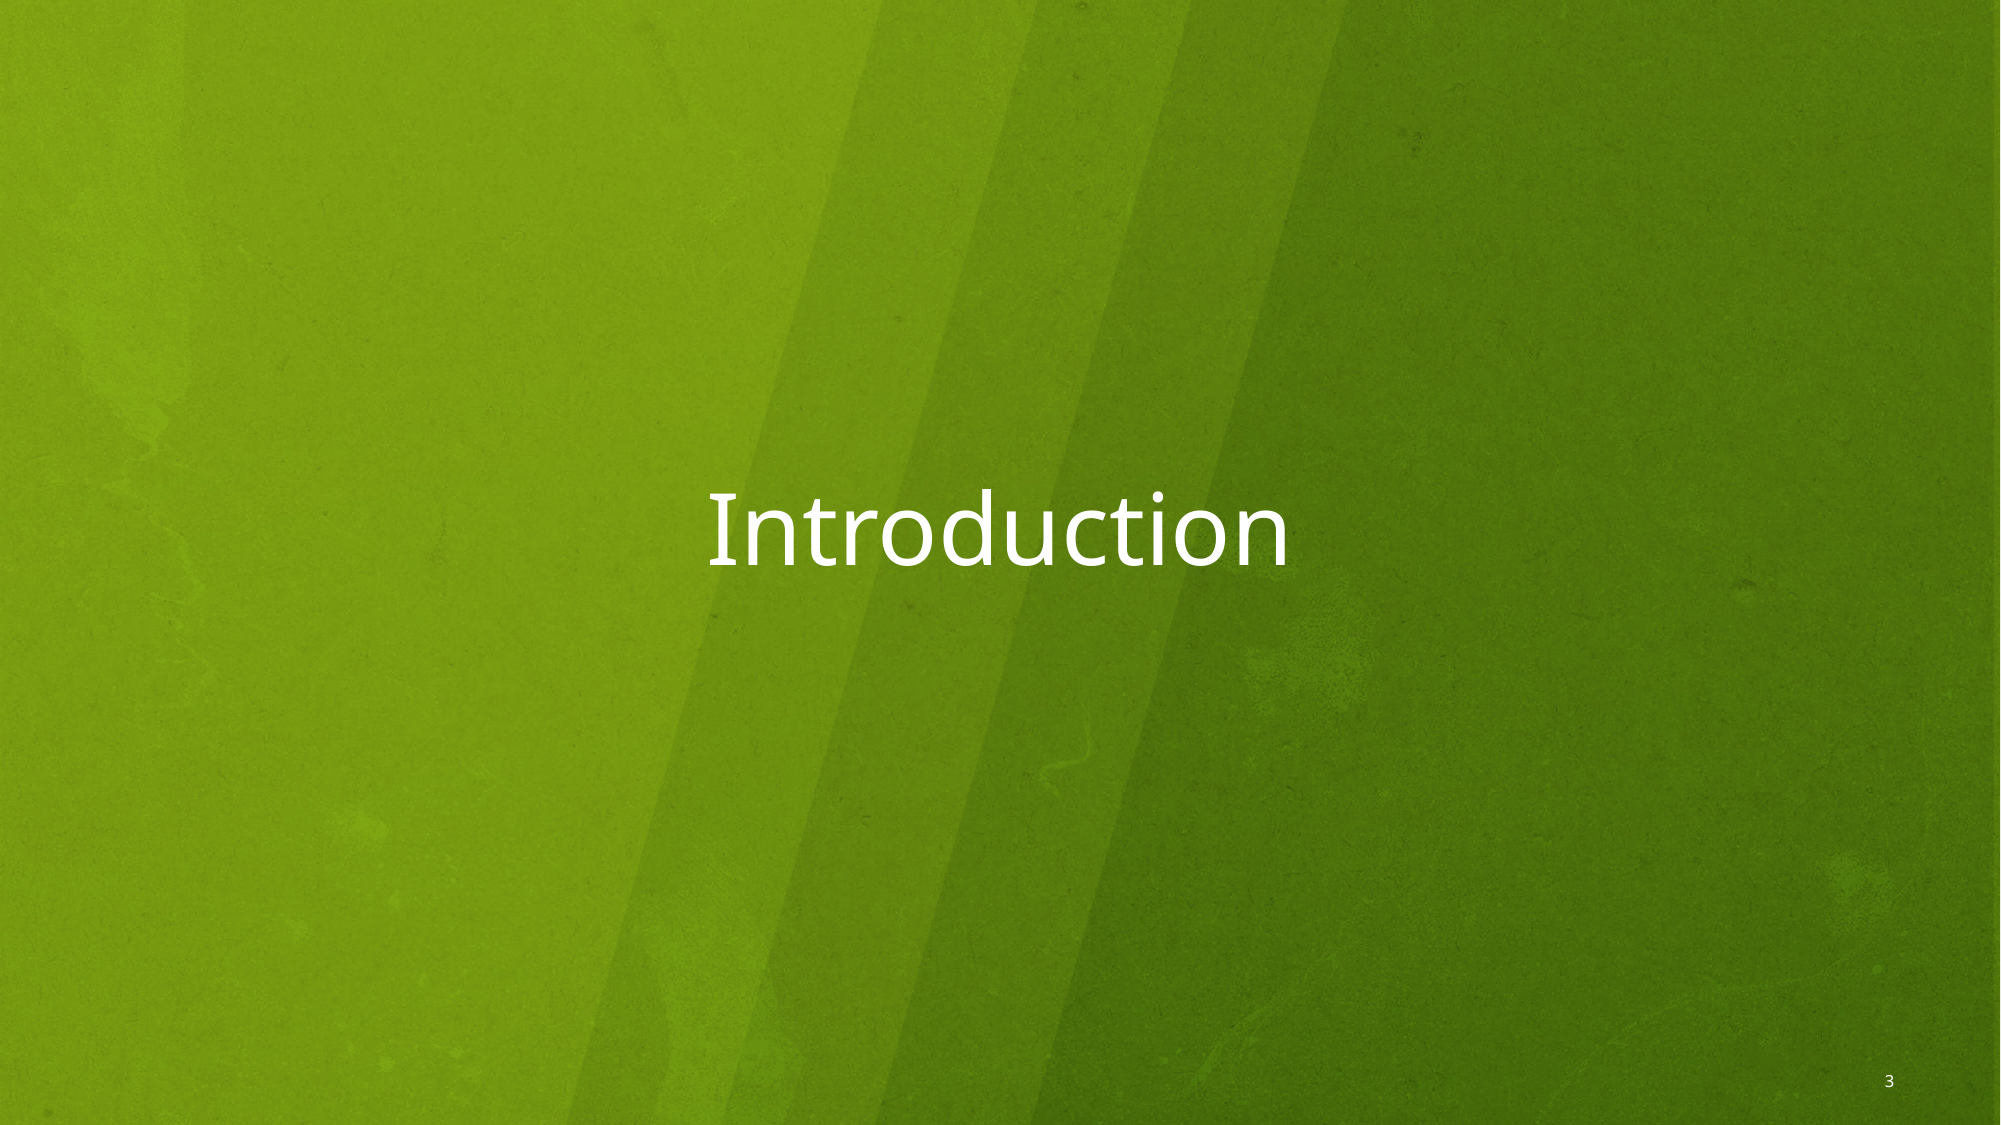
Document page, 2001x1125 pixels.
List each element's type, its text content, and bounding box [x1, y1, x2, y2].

slide_number <number> [1851, 1060, 1895, 1094]
title Introduction [369, 419, 1631, 648]
picture [0, 0, 2001, 1125]
